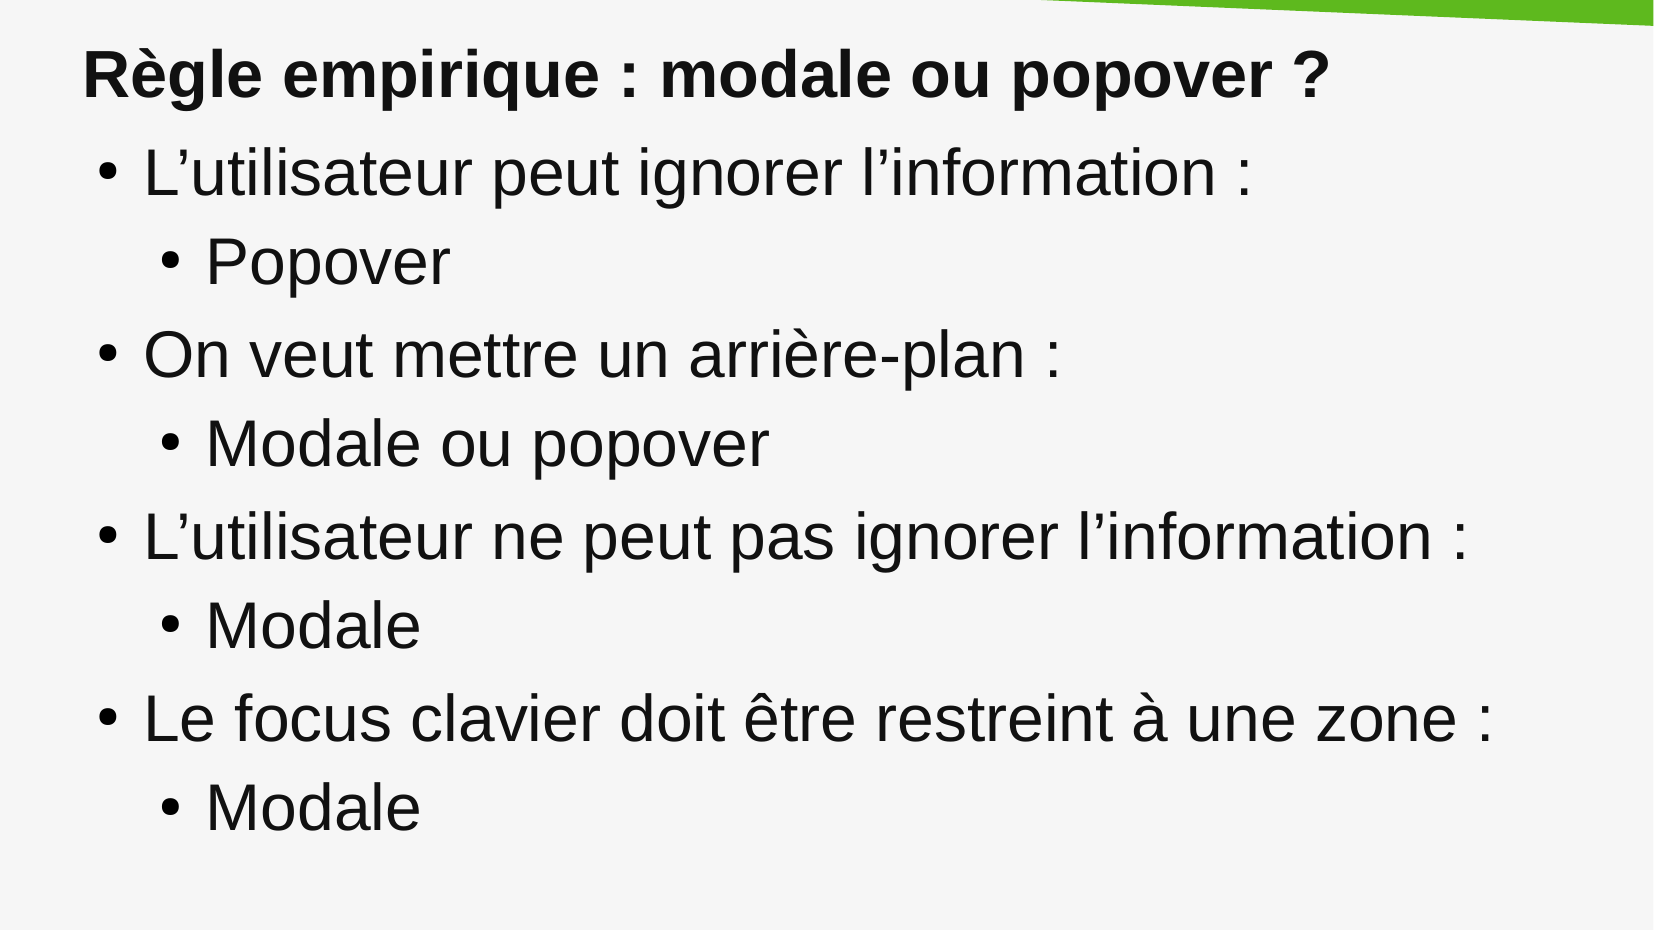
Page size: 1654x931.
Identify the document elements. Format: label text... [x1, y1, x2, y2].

title Règle empirique : modale ou popover ? [82, 37, 1571, 114]
list L’utilisateur peut ignorer l’information : Popover On veut mettre un arrière-plan : Modale ou popover L’utilisateur ne peut pas ignorer l’information : Modale Le focus clavier doit être restreint à une zone : Modale [80, 135, 1620, 857]
text_box [1041, 0, 1654, 26]
